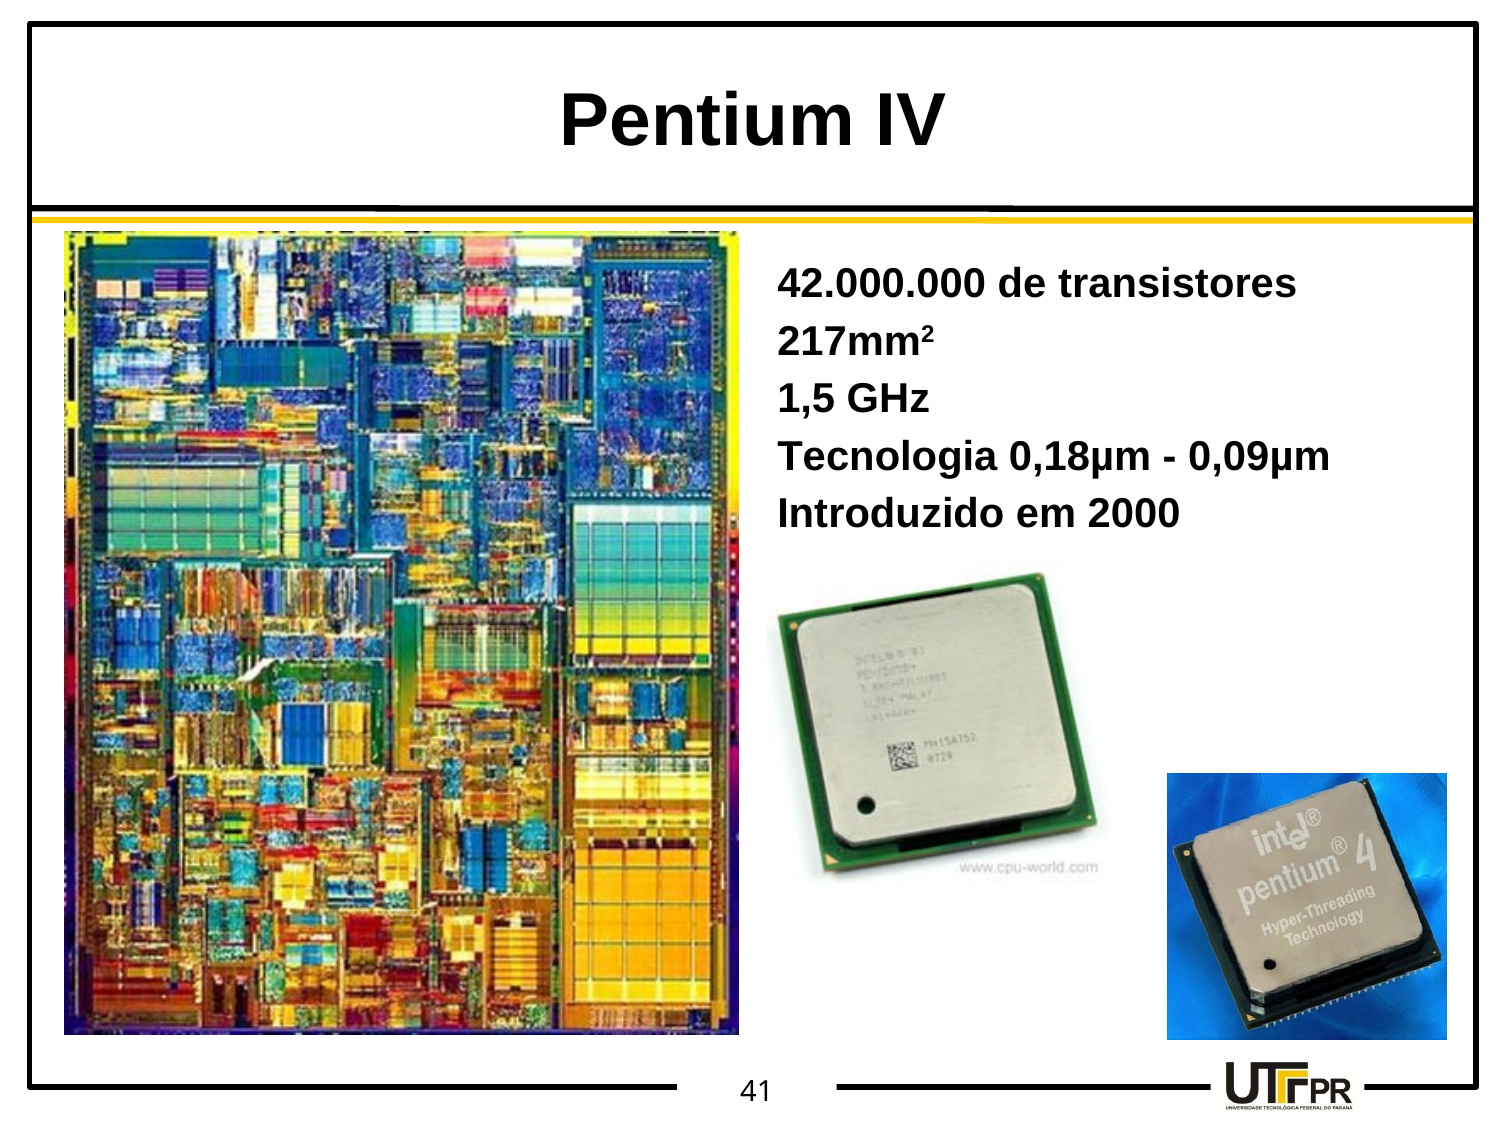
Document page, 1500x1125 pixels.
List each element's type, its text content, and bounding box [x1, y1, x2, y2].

picture [767, 560, 1110, 886]
title Pentium IV [29, 47, 1477, 196]
list 42.000.000 de transistores 217mm2 1,5 GHz Tecnologia 0,18µm - 0,09µm Introduzido em 2000 [762, 257, 1428, 1027]
picture [1167, 773, 1447, 1040]
picture [1225, 1062, 1353, 1110]
picture [64, 231, 739, 1035]
